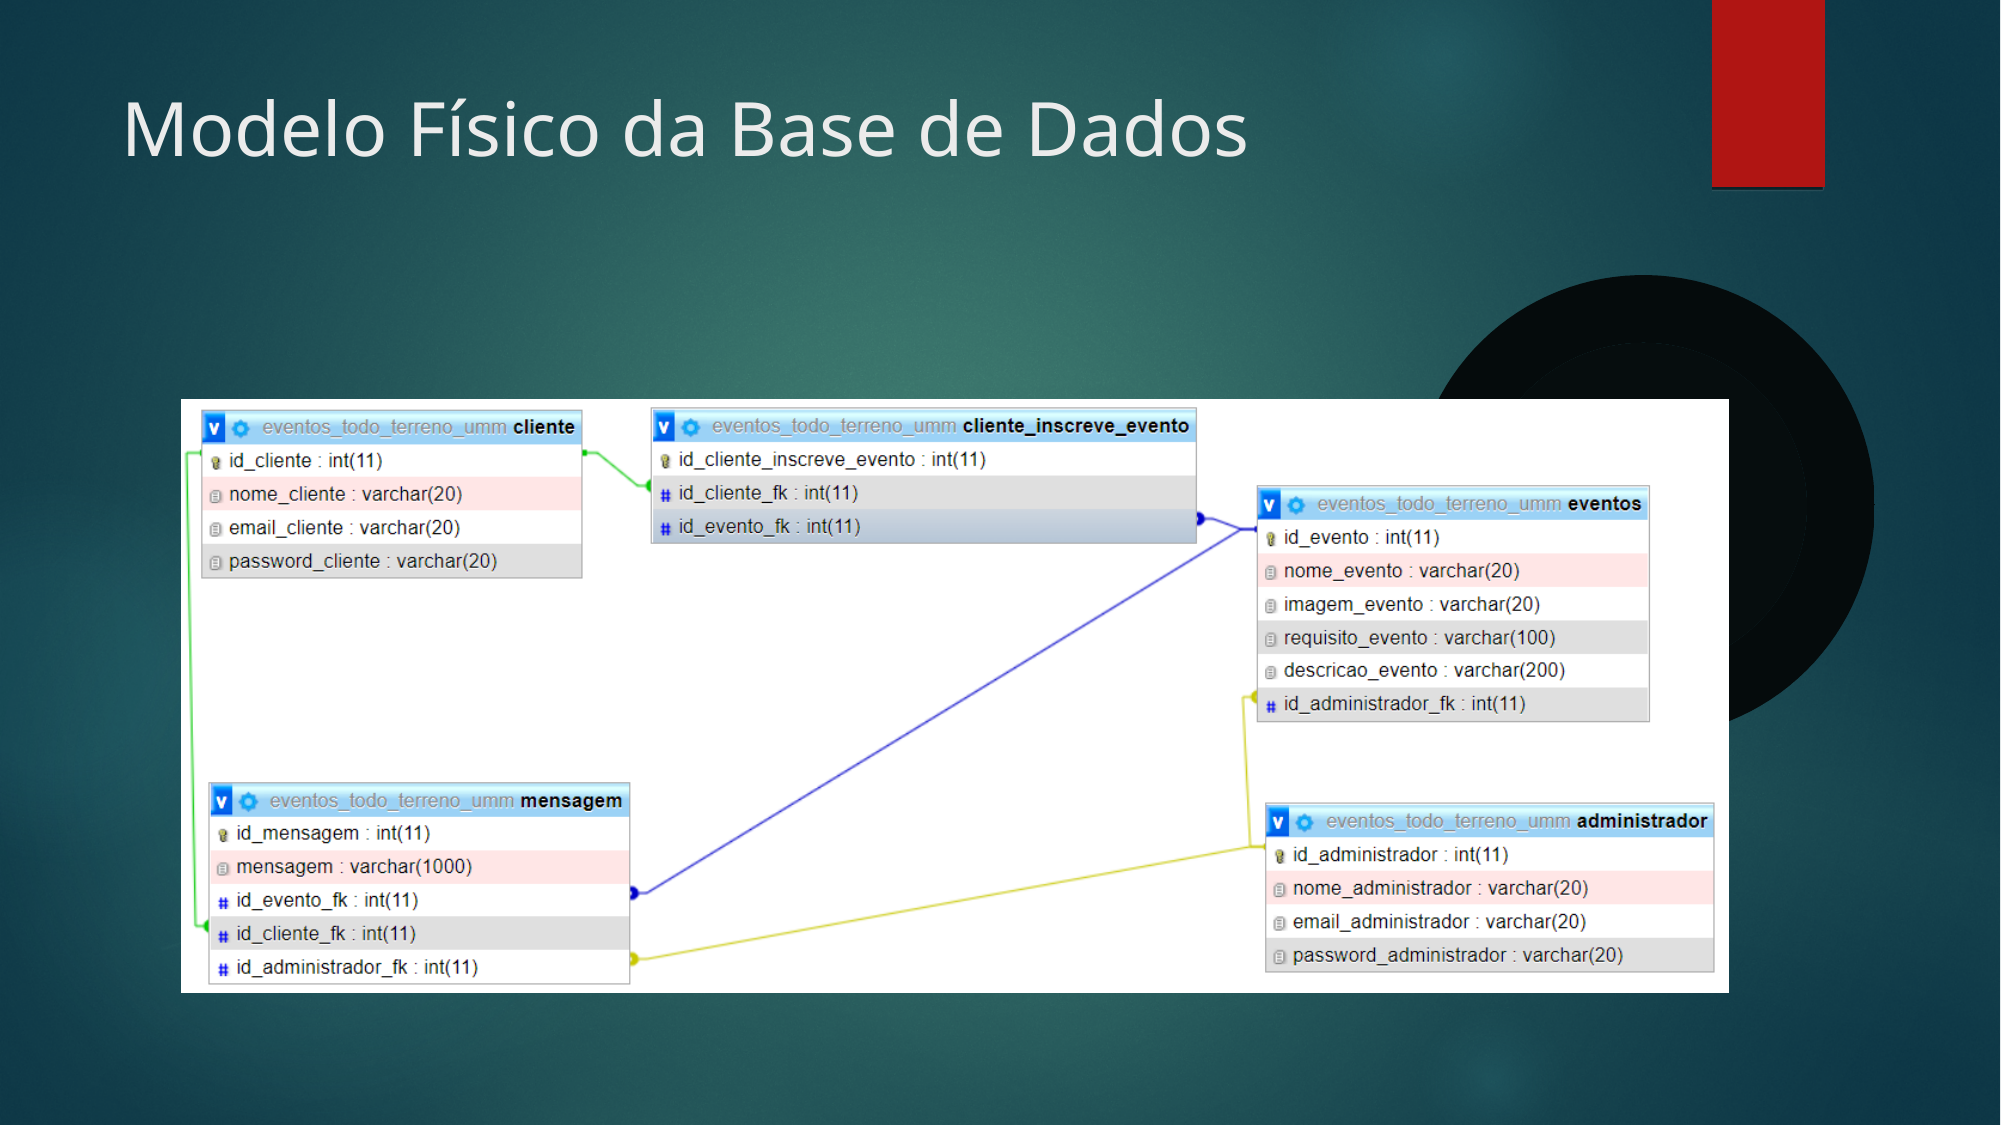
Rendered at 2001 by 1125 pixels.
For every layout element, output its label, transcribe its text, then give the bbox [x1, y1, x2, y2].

picture [181, 399, 1729, 993]
title Modelo Físico da Base de Dados [106, 74, 1649, 305]
